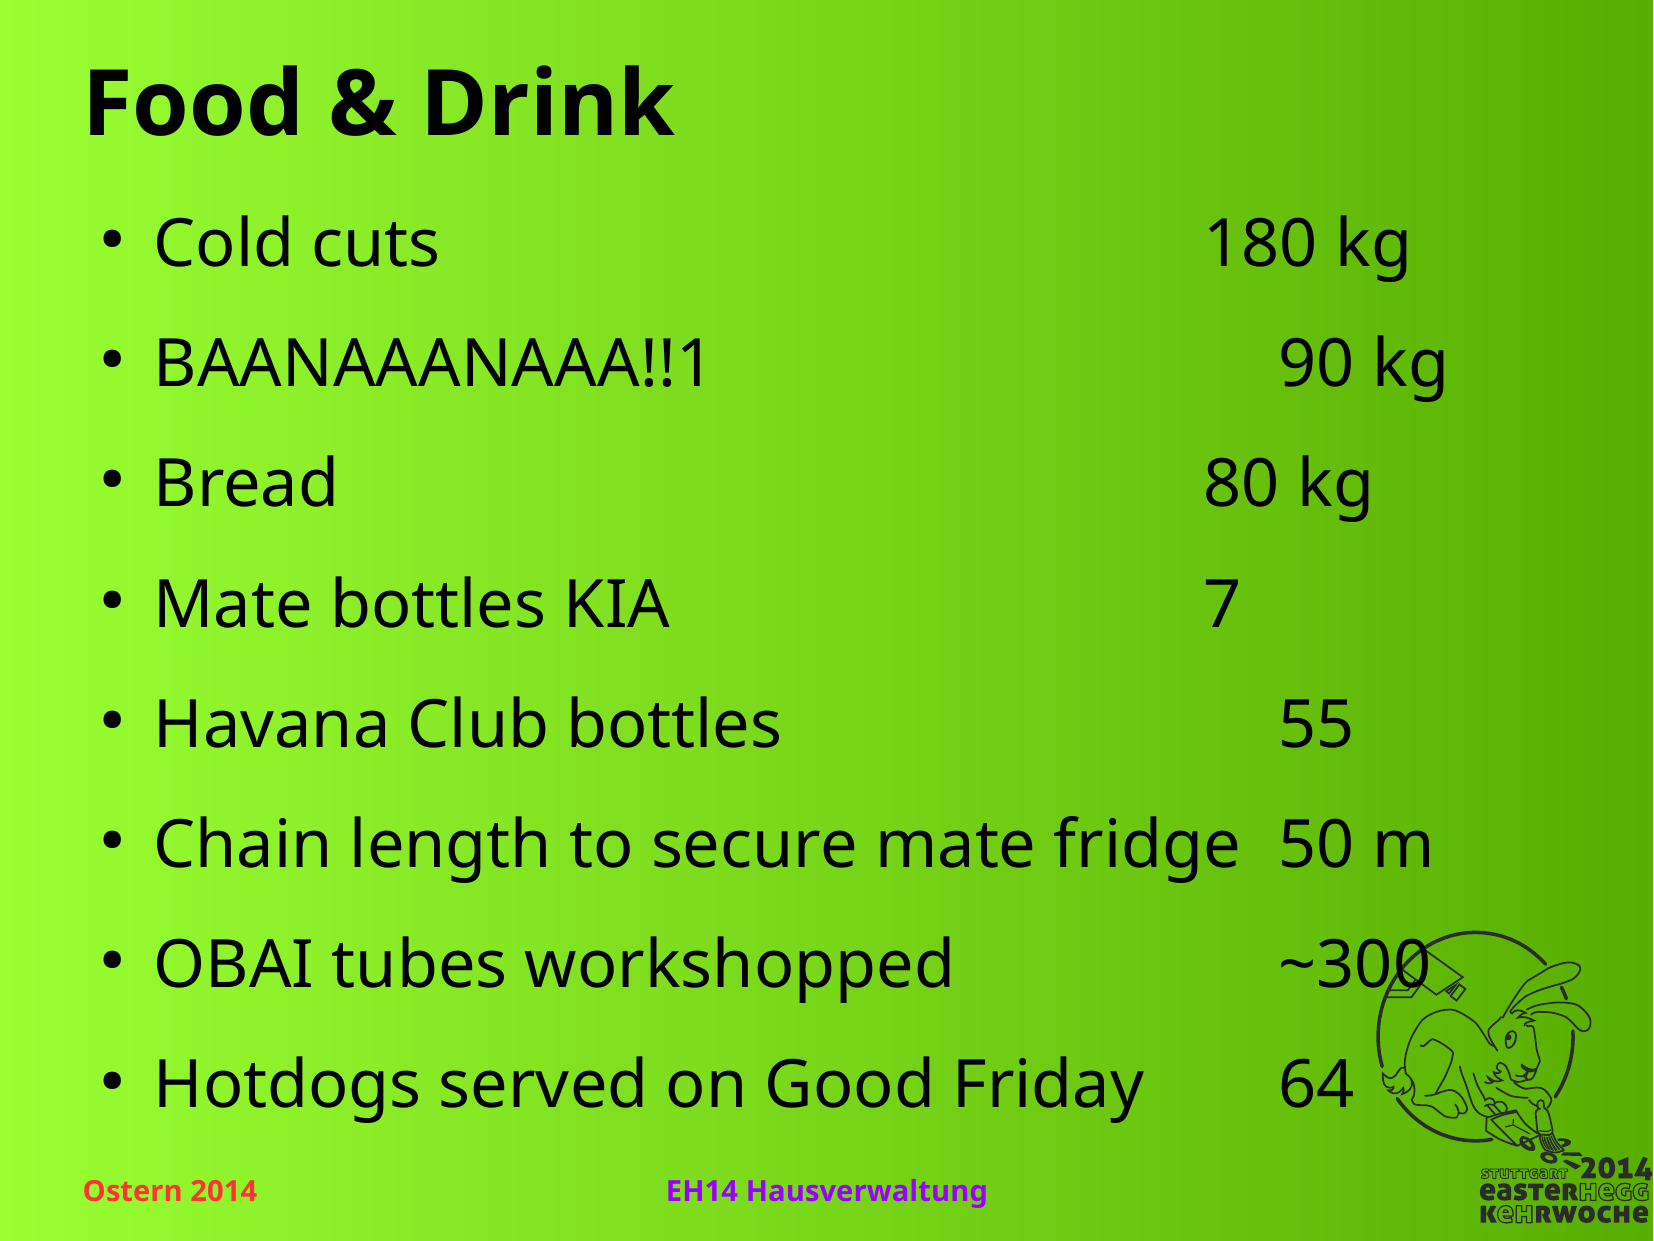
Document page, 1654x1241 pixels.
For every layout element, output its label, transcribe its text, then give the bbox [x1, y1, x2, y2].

title Food & Drink [82, 49, 1571, 151]
list Cold cuts 180 kg BAANAAANAAA!!1 90 kg Bread 80 kg Mate bottles KIA 7 Havana Club bottles 55 Chain length to secure mate fridge 50 m OBAI tubes workshopped ~300 Hotdogs served on Good Friday 64 [82, 195, 1571, 1131]
title Party Stats [77, 0, 81, 1240]
